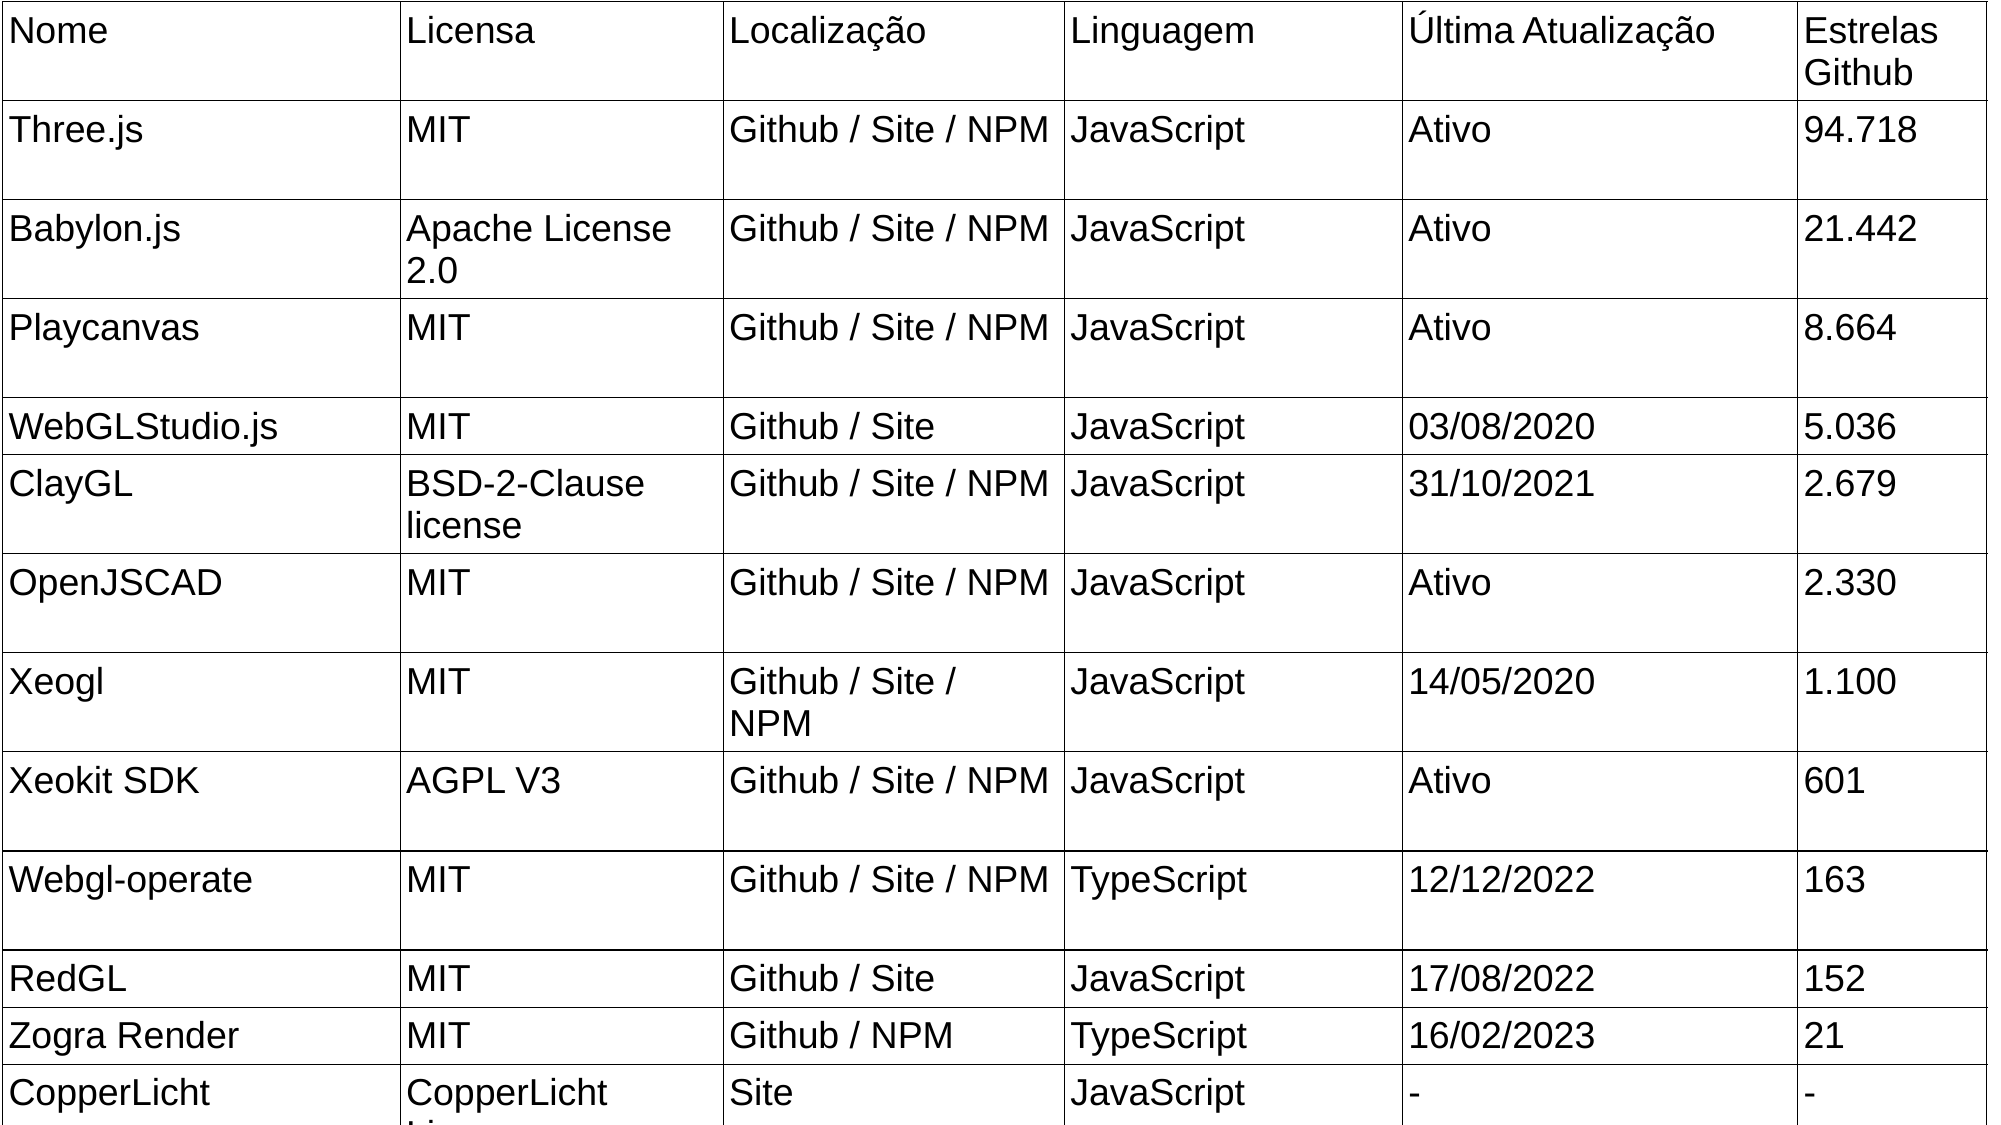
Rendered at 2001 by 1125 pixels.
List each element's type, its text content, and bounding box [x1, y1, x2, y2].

table_cell Playcanvas [3, 299, 400, 397]
table_cell JavaScript [1065, 951, 1402, 1007]
table_cell JavaScript [1065, 1065, 1402, 1125]
table_cell JavaScript [1065, 752, 1402, 850]
table_cell RedGL [3, 951, 400, 1007]
table_cell MIT [401, 398, 723, 454]
table_cell Apache License 2.0 [401, 200, 723, 298]
table_cell JavaScript [1065, 398, 1402, 454]
table_cell JavaScript [1065, 455, 1402, 553]
table_cell Zogra Render [3, 1008, 400, 1064]
table_cell Babylon.js [3, 200, 400, 298]
table_cell Github / Site / NPM [724, 455, 1064, 553]
table_cell MIT [401, 852, 723, 949]
table_cell Github / Site / NPM [724, 101, 1064, 199]
table_header Nome [3, 2, 400, 100]
table_header Localização [724, 2, 1064, 100]
table_cell MIT [401, 653, 723, 751]
table_cell - [1403, 1065, 1797, 1125]
table_cell Webgl-operate [3, 852, 400, 949]
table_cell 03/08/2020 [1403, 398, 1797, 454]
table_cell WebGLStudio.js [3, 398, 400, 454]
table_header Licensa [401, 2, 723, 100]
table_cell Site [724, 1065, 1064, 1125]
table_cell Github / NPM [724, 1008, 1064, 1064]
table_cell ClayGL [3, 455, 400, 553]
table_cell Github / Site [724, 951, 1064, 1007]
table_cell TypeScript [1065, 1008, 1402, 1064]
table_cell Ativo [1403, 200, 1797, 298]
table_cell MIT [401, 101, 723, 199]
table_cell 2.330 [1798, 554, 1986, 652]
table_cell Xeokit SDK [3, 752, 400, 850]
table_cell 21.442 [1798, 200, 1986, 298]
table_cell 12/12/2022 [1403, 852, 1797, 949]
table_cell 1.100 [1798, 653, 1986, 751]
table_cell JavaScript [1065, 299, 1402, 397]
table_cell TypeScript [1065, 852, 1402, 949]
table_cell JavaScript [1065, 554, 1402, 652]
table_cell 17/08/2022 [1403, 951, 1797, 1007]
table_cell Github / Site [724, 398, 1064, 454]
table_cell Github / Site / NPM [724, 554, 1064, 652]
table_cell BSD-2-Clause license [401, 455, 723, 553]
table_header Estrelas Github [1798, 2, 1986, 100]
table_cell OpenJSCAD [3, 554, 400, 652]
table_cell 2.679 [1798, 455, 1986, 553]
table_cell Github / Site / NPM [724, 852, 1064, 949]
table_header Linguagem [1065, 2, 1402, 100]
table_cell Github / Site / NPM [724, 752, 1064, 850]
table_cell MIT [401, 299, 723, 397]
table_cell Ativo [1403, 752, 1797, 850]
table_cell 601 [1798, 752, 1986, 850]
table_cell 21 [1798, 1008, 1986, 1064]
table_cell 31/10/2021 [1403, 455, 1797, 553]
table_cell JavaScript [1065, 101, 1402, 199]
table_cell Xeogl [3, 653, 400, 751]
table_cell MIT [401, 1008, 723, 1064]
table_cell 5.036 [1798, 398, 1986, 454]
table_cell MIT [401, 951, 723, 1007]
table_cell Github / Site / NPM [724, 200, 1064, 298]
table_cell Ativo [1403, 101, 1797, 199]
table_cell - [1798, 1065, 1986, 1125]
table_cell 16/02/2023 [1403, 1008, 1797, 1064]
table_cell 163 [1798, 852, 1986, 949]
table_cell AGPL V3 [401, 752, 723, 850]
table_cell Github / Site / NPM [724, 299, 1064, 397]
table_cell MIT [401, 554, 723, 652]
table_cell CopperLicht License [401, 1065, 723, 1125]
table_cell Three.js [3, 101, 400, 199]
table_cell 152 [1798, 951, 1986, 1007]
table_cell 14/05/2020 [1403, 653, 1797, 751]
table_cell 94.718 [1798, 101, 1986, 199]
table_cell CopperLicht [3, 1065, 400, 1125]
table_cell Github / Site / NPM [724, 653, 1064, 751]
table_cell JavaScript [1065, 653, 1402, 751]
table_cell 8.664 [1798, 299, 1986, 397]
table_header Última Atualização [1403, 2, 1797, 100]
table_cell Ativo [1403, 554, 1797, 652]
table_cell Ativo [1403, 299, 1797, 397]
table_cell JavaScript [1065, 200, 1402, 298]
